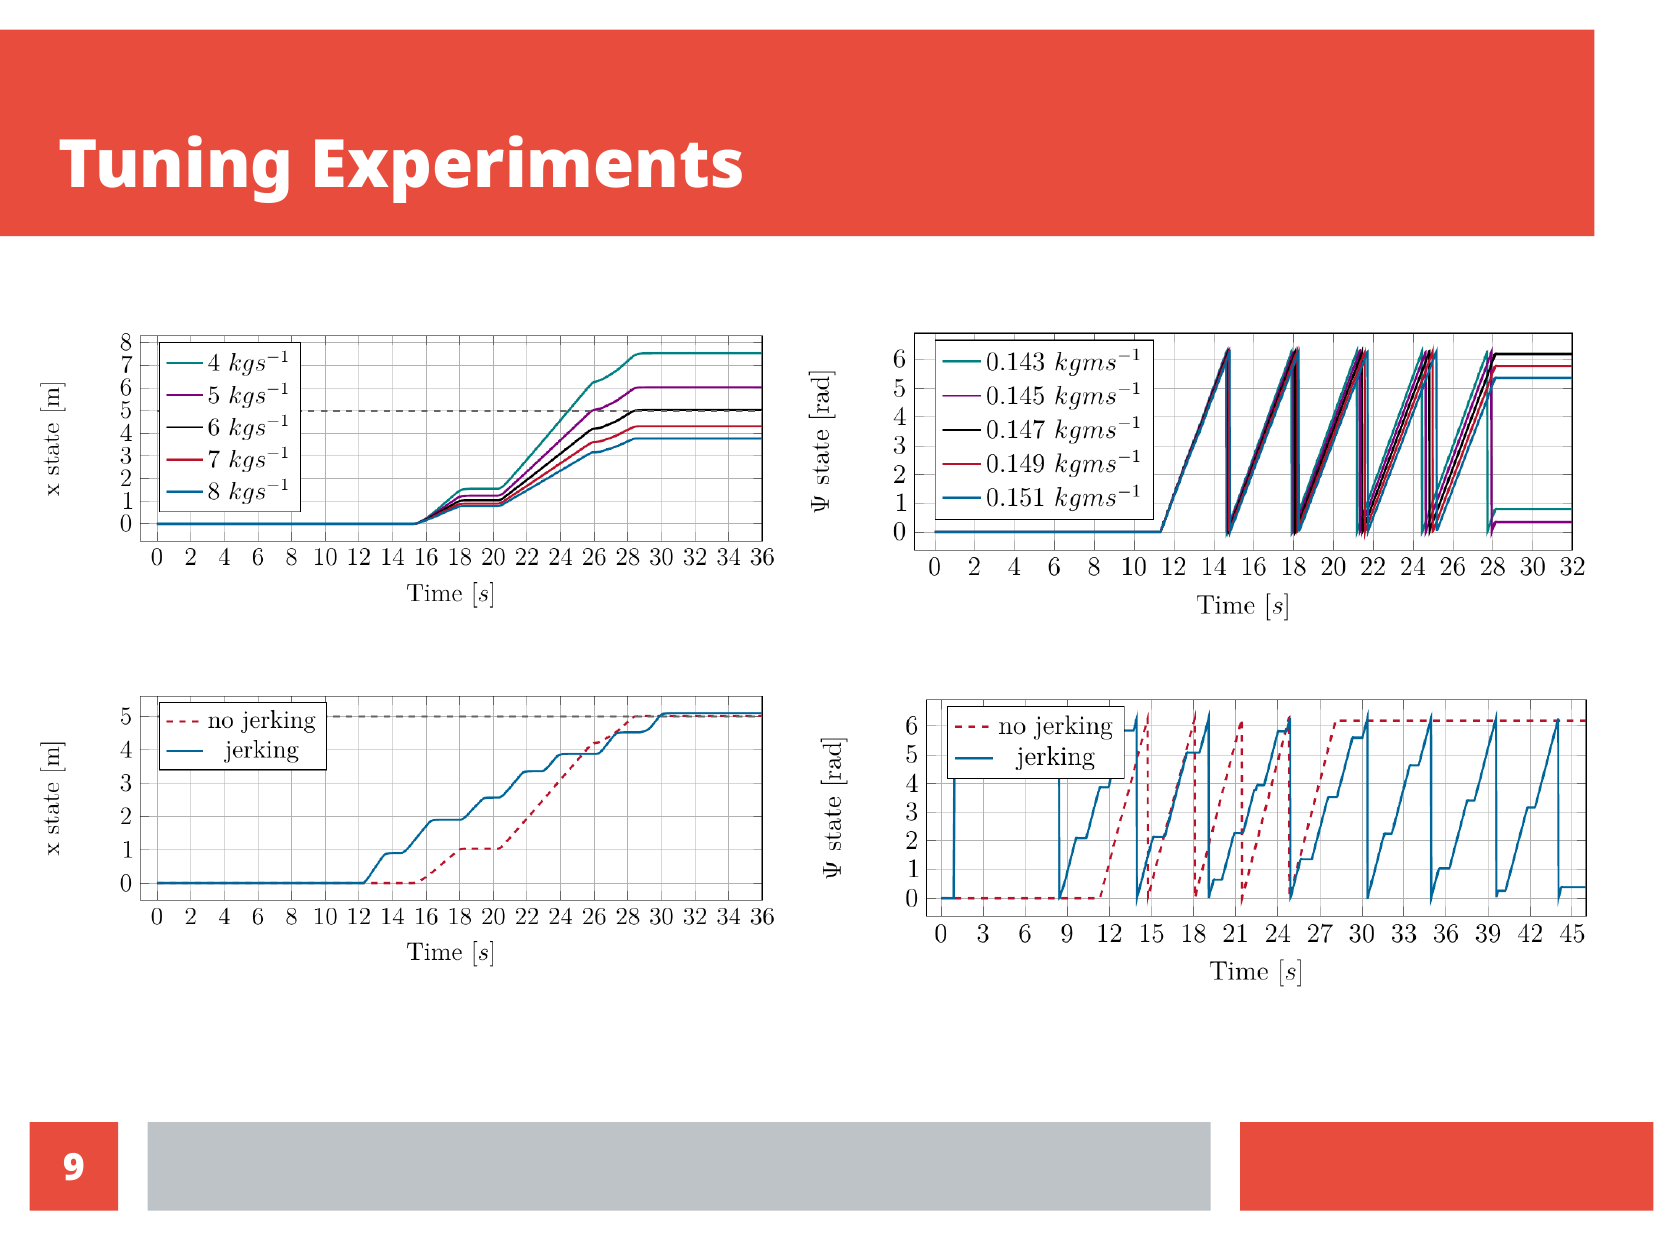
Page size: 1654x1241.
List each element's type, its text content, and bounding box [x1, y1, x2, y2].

picture [30, 659, 1638, 991]
picture [30, 296, 1624, 627]
title Tuning Experiments [59, 59, 1595, 207]
